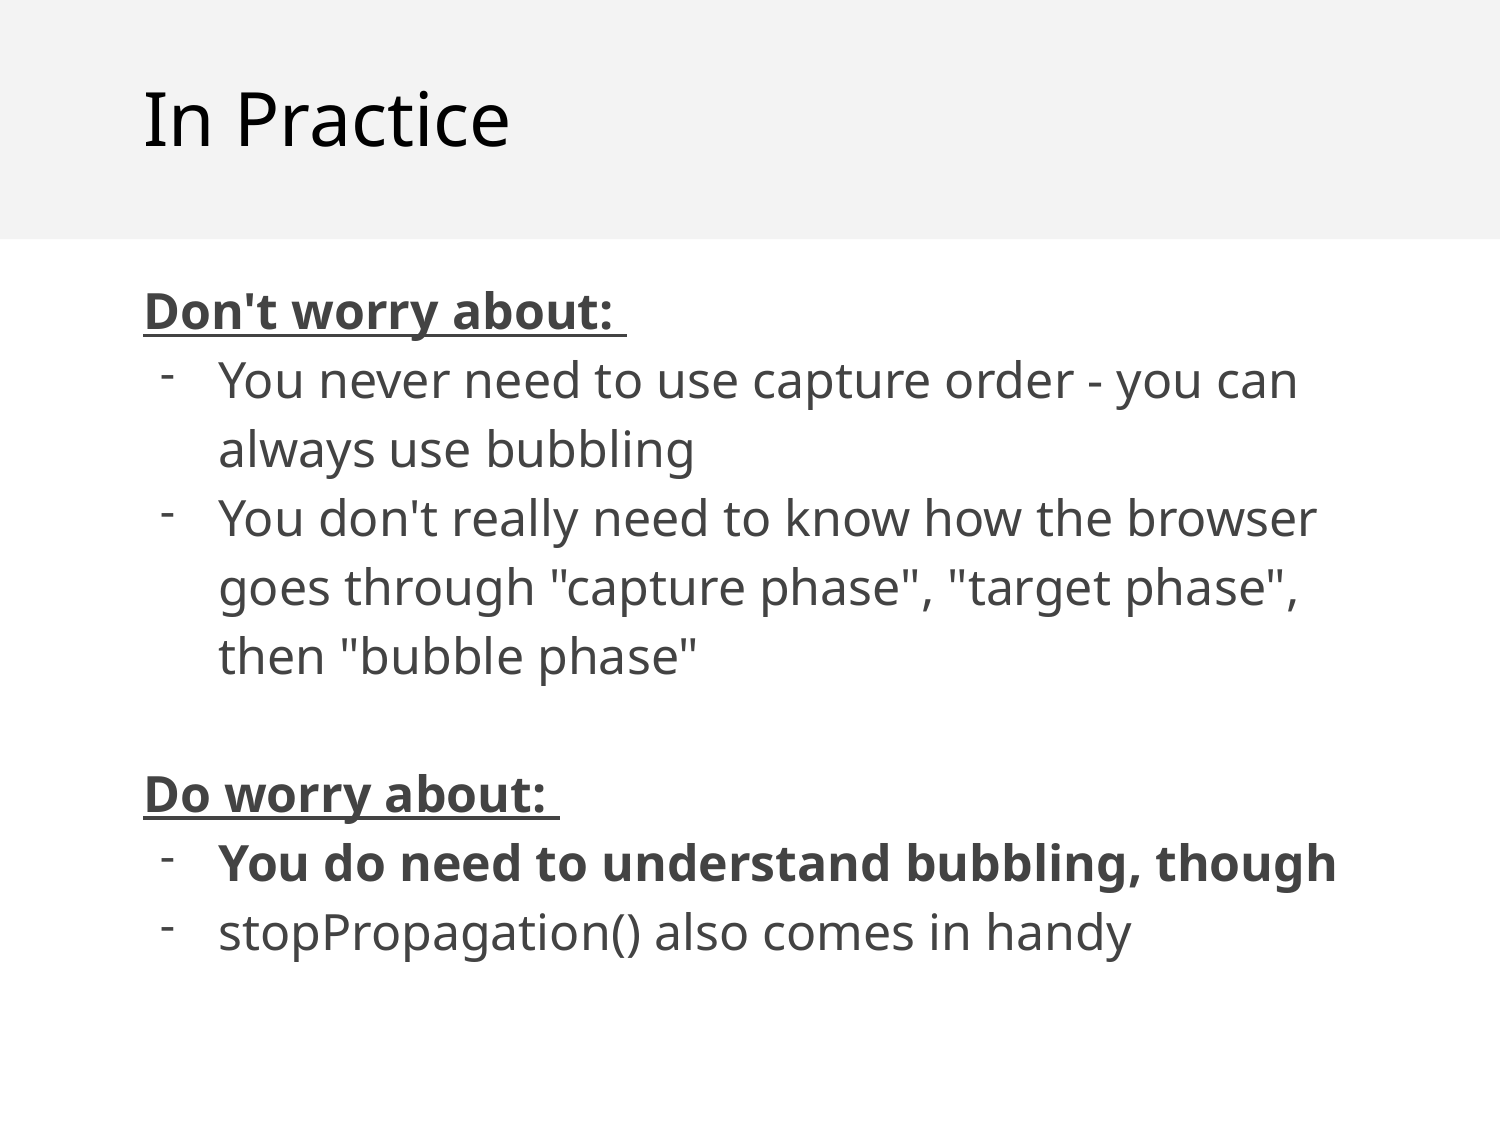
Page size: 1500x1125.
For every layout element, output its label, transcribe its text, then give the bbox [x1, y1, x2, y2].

title In Practice [128, 56, 1372, 183]
list Don't worry about: You never need to use capture order - you can always use bubbling You don't really need to know how the browser goes through "capture phase", "target phase", then "bubble phase" Do worry about: You do need to understand bubbling, though stopPropagation() also comes in handy [128, 255, 1372, 1004]
